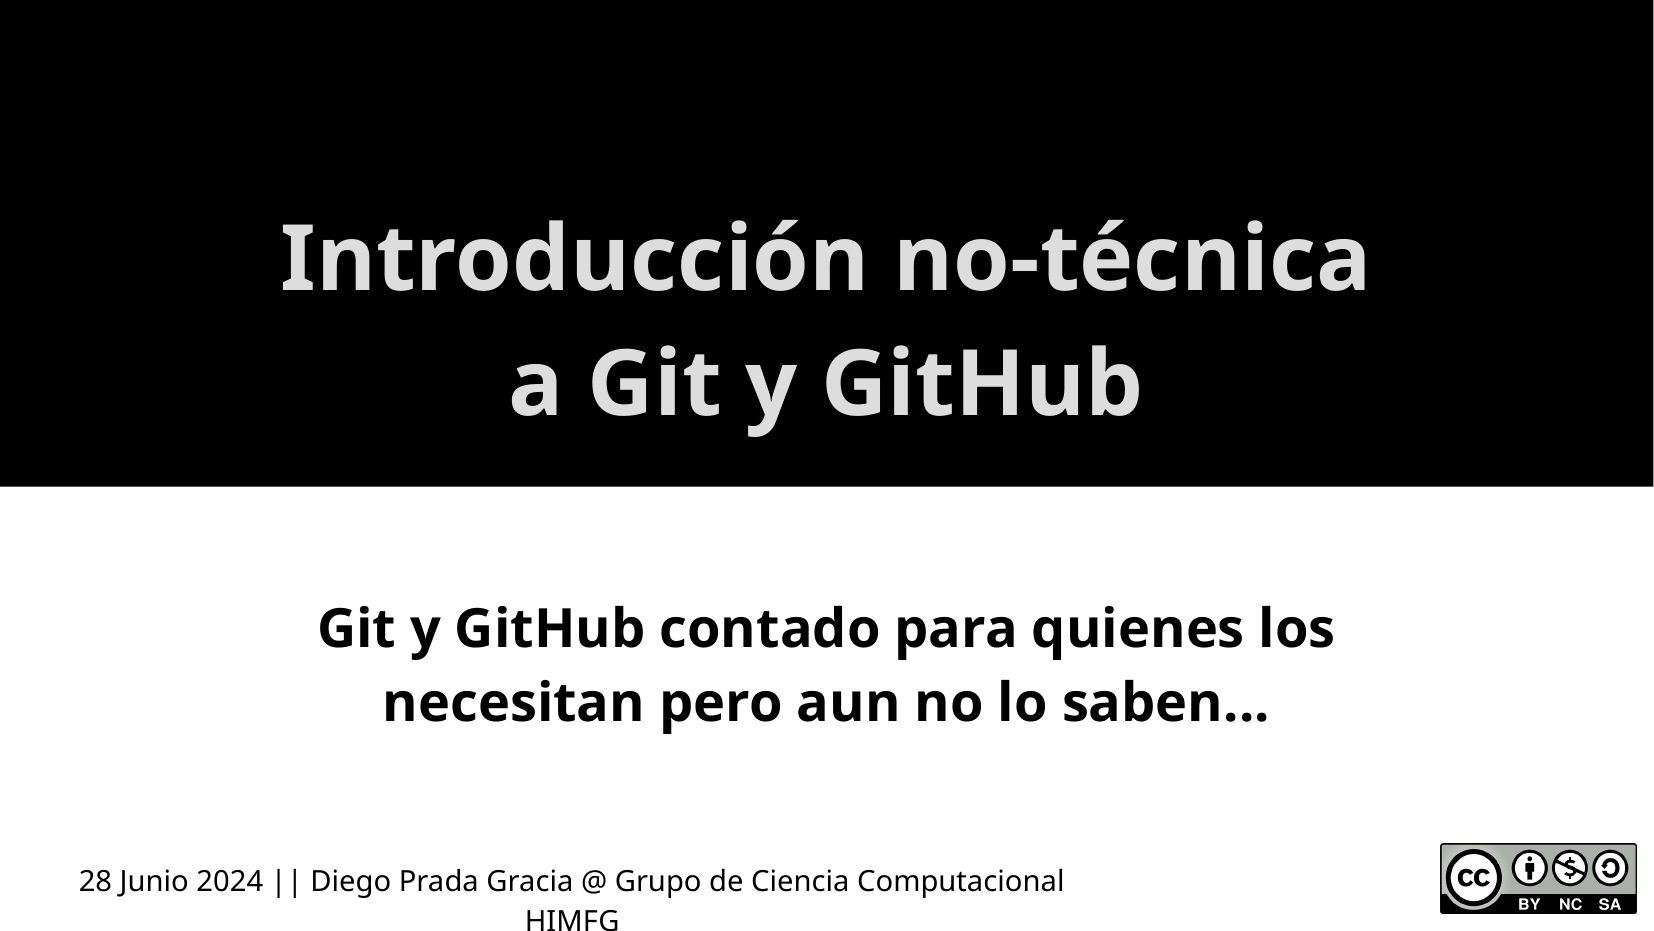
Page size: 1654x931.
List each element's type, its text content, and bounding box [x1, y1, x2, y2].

text_box Introducción no-técnica a Git y GitHub [241, 184, 1413, 492]
text_box Git y GitHub contado para quienes los necesitan pero aun no lo saben... [300, 582, 1354, 706]
text_box 28 Junio 2024 || Diego Prada Gracia @ Grupo de Ciencia Computacional HIMFG [45, 853, 1099, 904]
text_box [0, 0, 1654, 487]
picture [1440, 843, 1637, 914]
